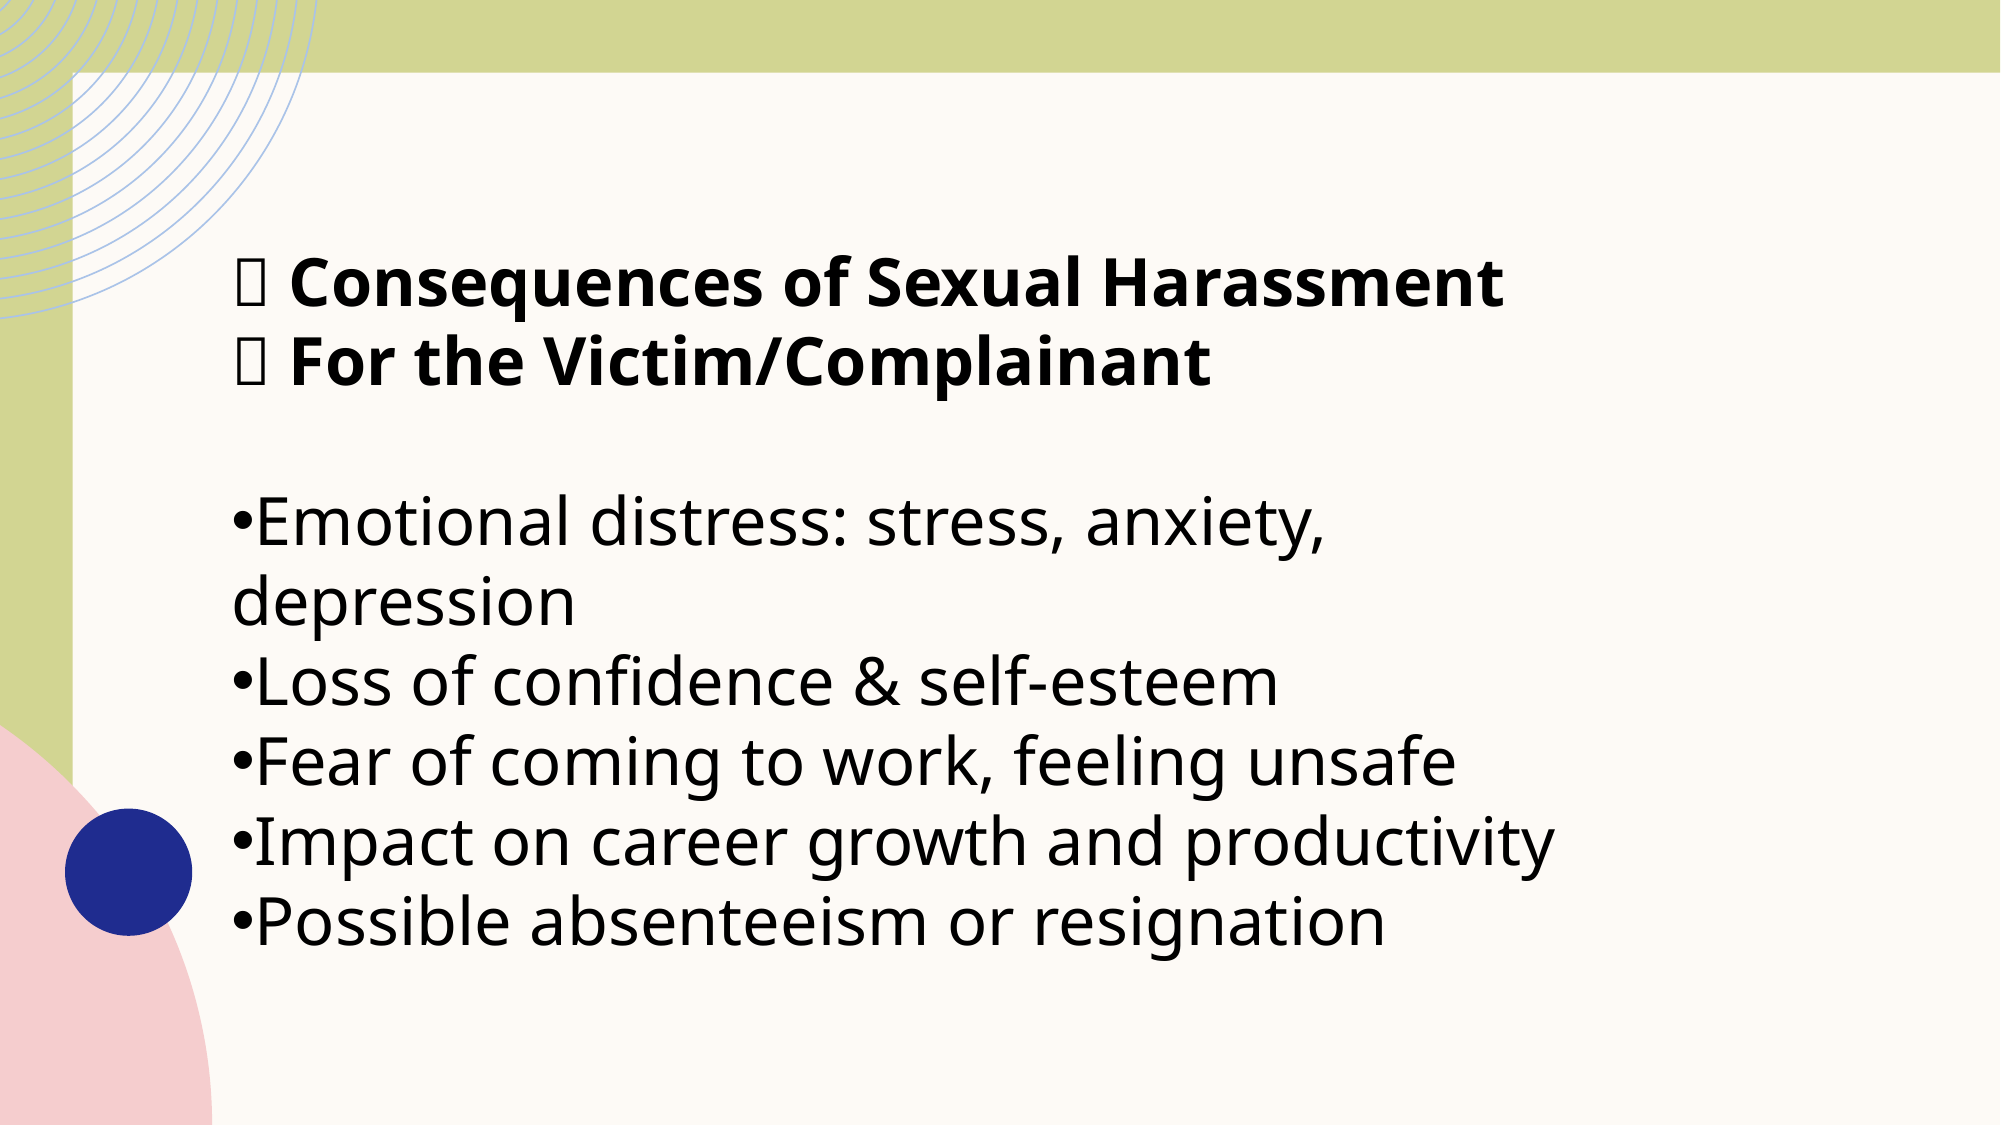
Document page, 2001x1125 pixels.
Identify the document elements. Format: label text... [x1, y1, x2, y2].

text_box 🚨 Consequences of Sexual Harassment 🔹 For the Victim/Complainant Emotional distress: stress, anxiety, depression Loss of confidence & self-esteem Fear of coming to work, feeling unsafe Impact on career growth and productivity Possible absenteeism or resignation [216, 231, 1573, 894]
